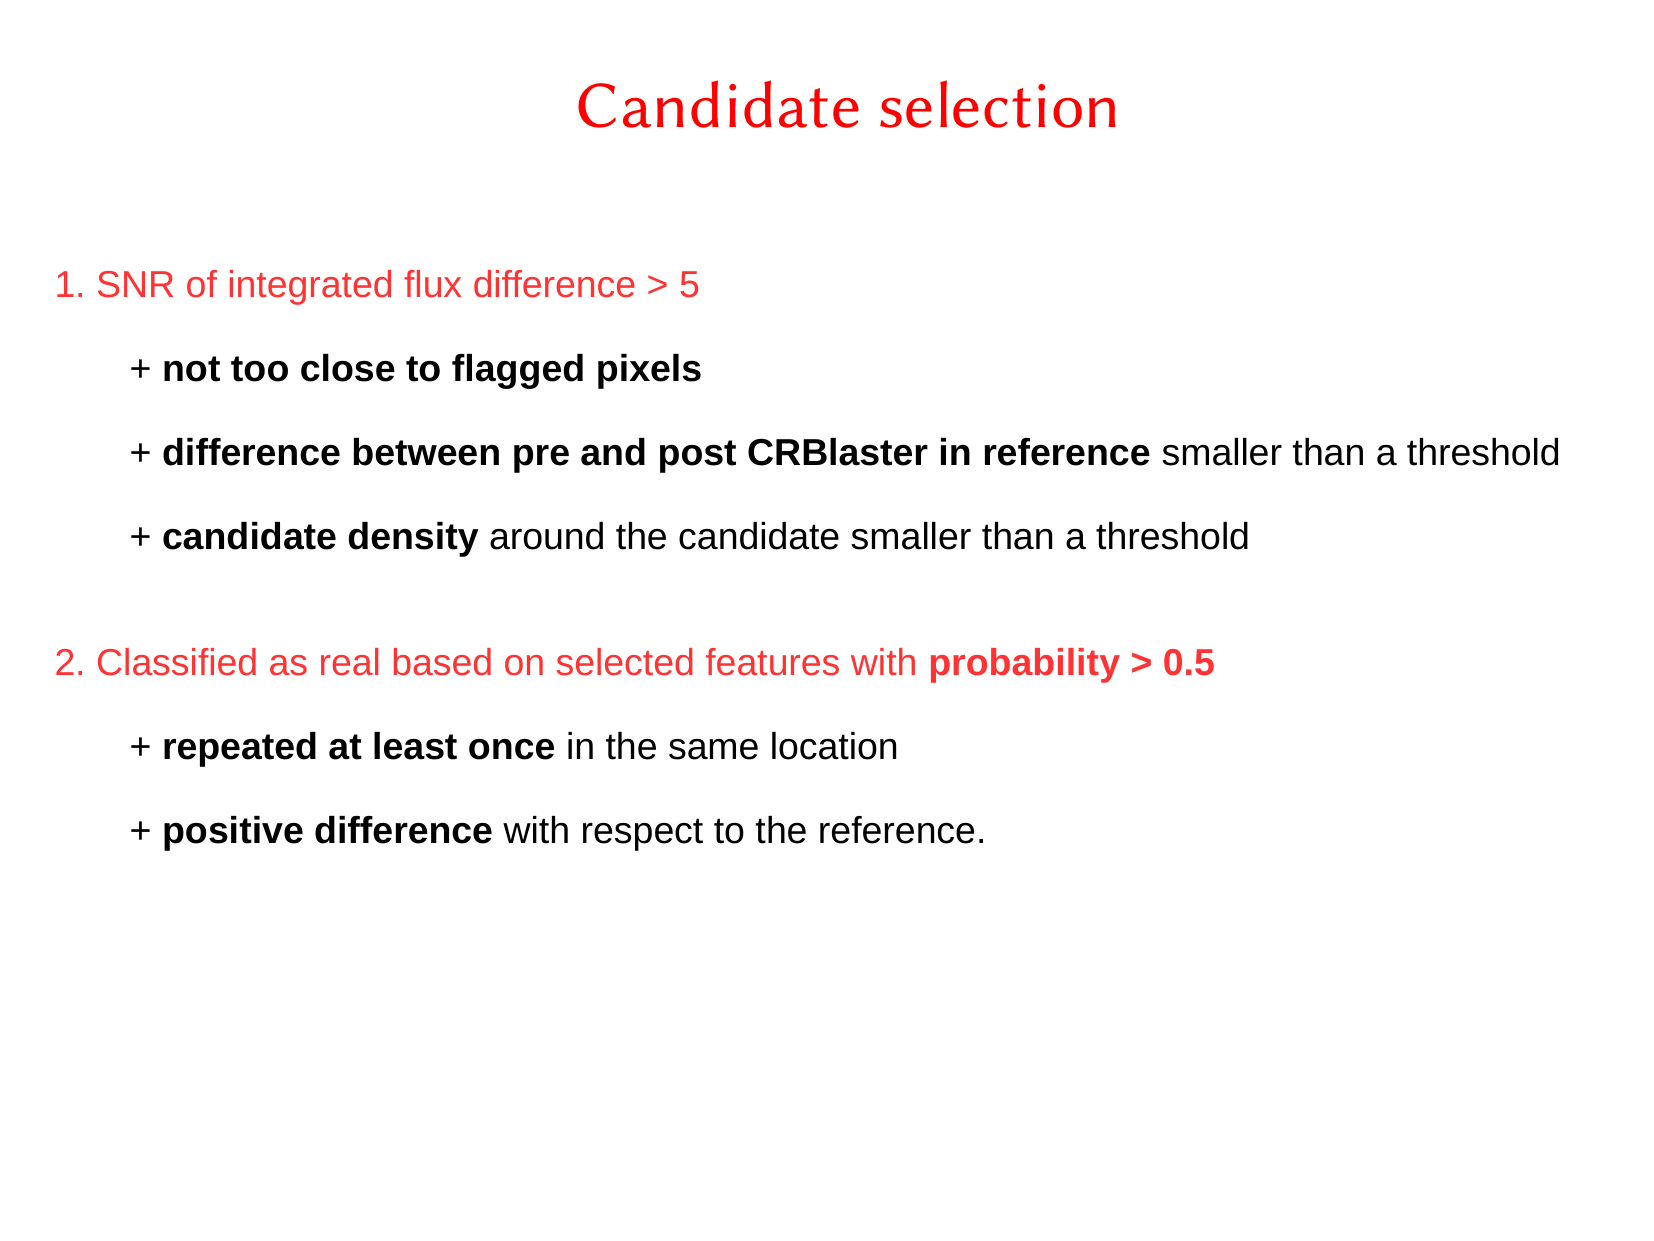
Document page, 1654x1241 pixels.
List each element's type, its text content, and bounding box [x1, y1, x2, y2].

text_box 1. SNR of integrated flux difference > 5 + not too close to flagged pixels + difference between pre and post CRBlaster in reference smaller than a threshold + candidate density around the candidate smaller than a threshold 2. Classified as real based on selected features with probability > 0.5 + repeated at least once in the same location + positive difference with respect to the reference. [39, 256, 1587, 887]
text_box Candidate selection [196, 60, 1466, 179]
